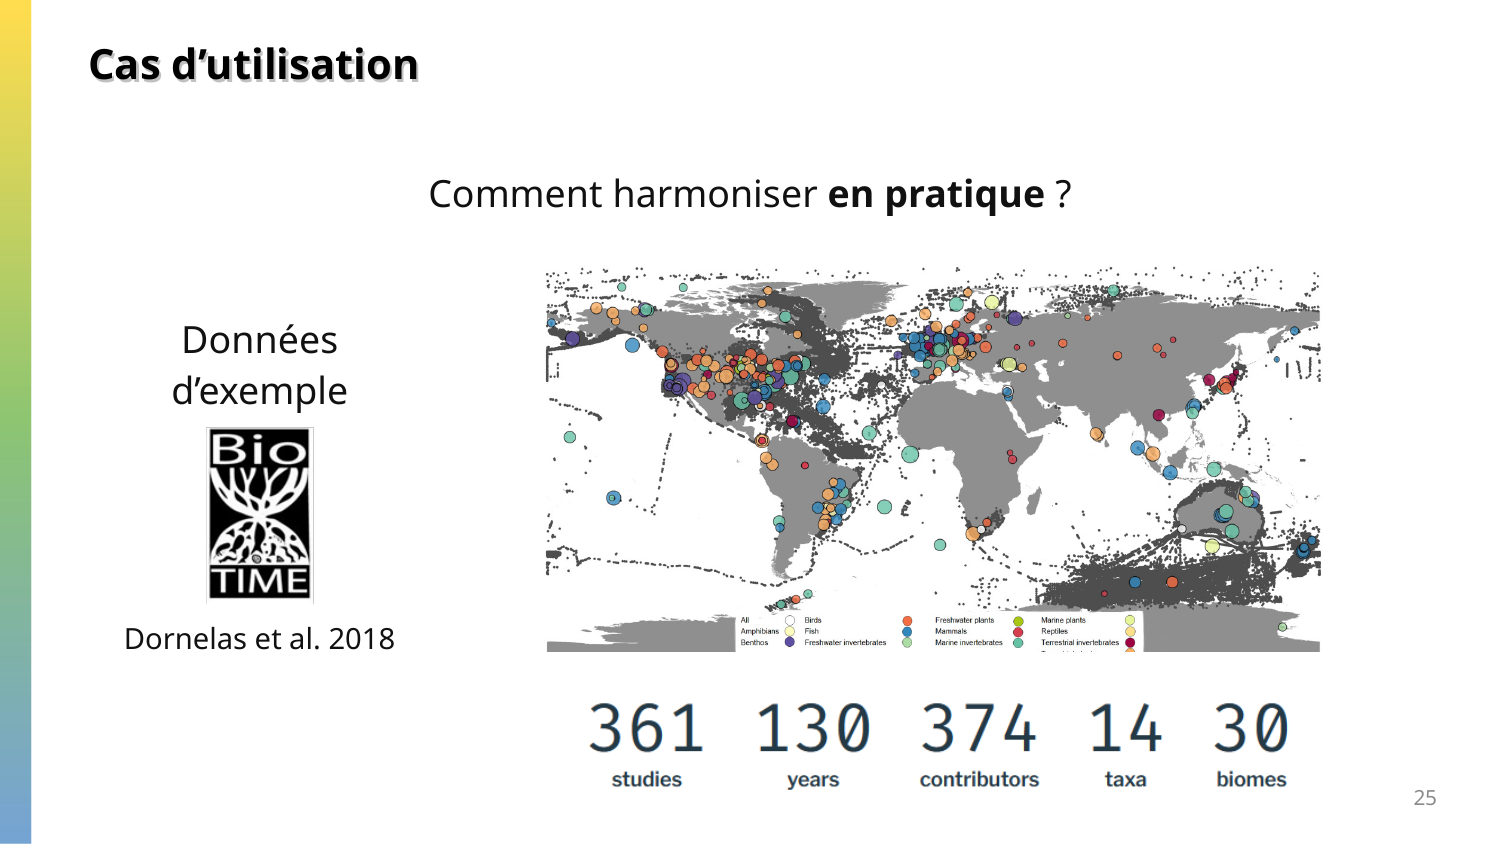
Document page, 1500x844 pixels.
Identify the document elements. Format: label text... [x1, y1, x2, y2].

slide_number <numéro> [1240, 767, 1437, 813]
text_box Comment harmoniser en pratique ? [209, 160, 1291, 221]
list Cas d’utilisation [88, 38, 1442, 133]
picture [0, 0, 1500, 844]
text_box Données d’exemple [107, 305, 412, 412]
text_box Dornelas et al. 2018 [94, 610, 426, 662]
